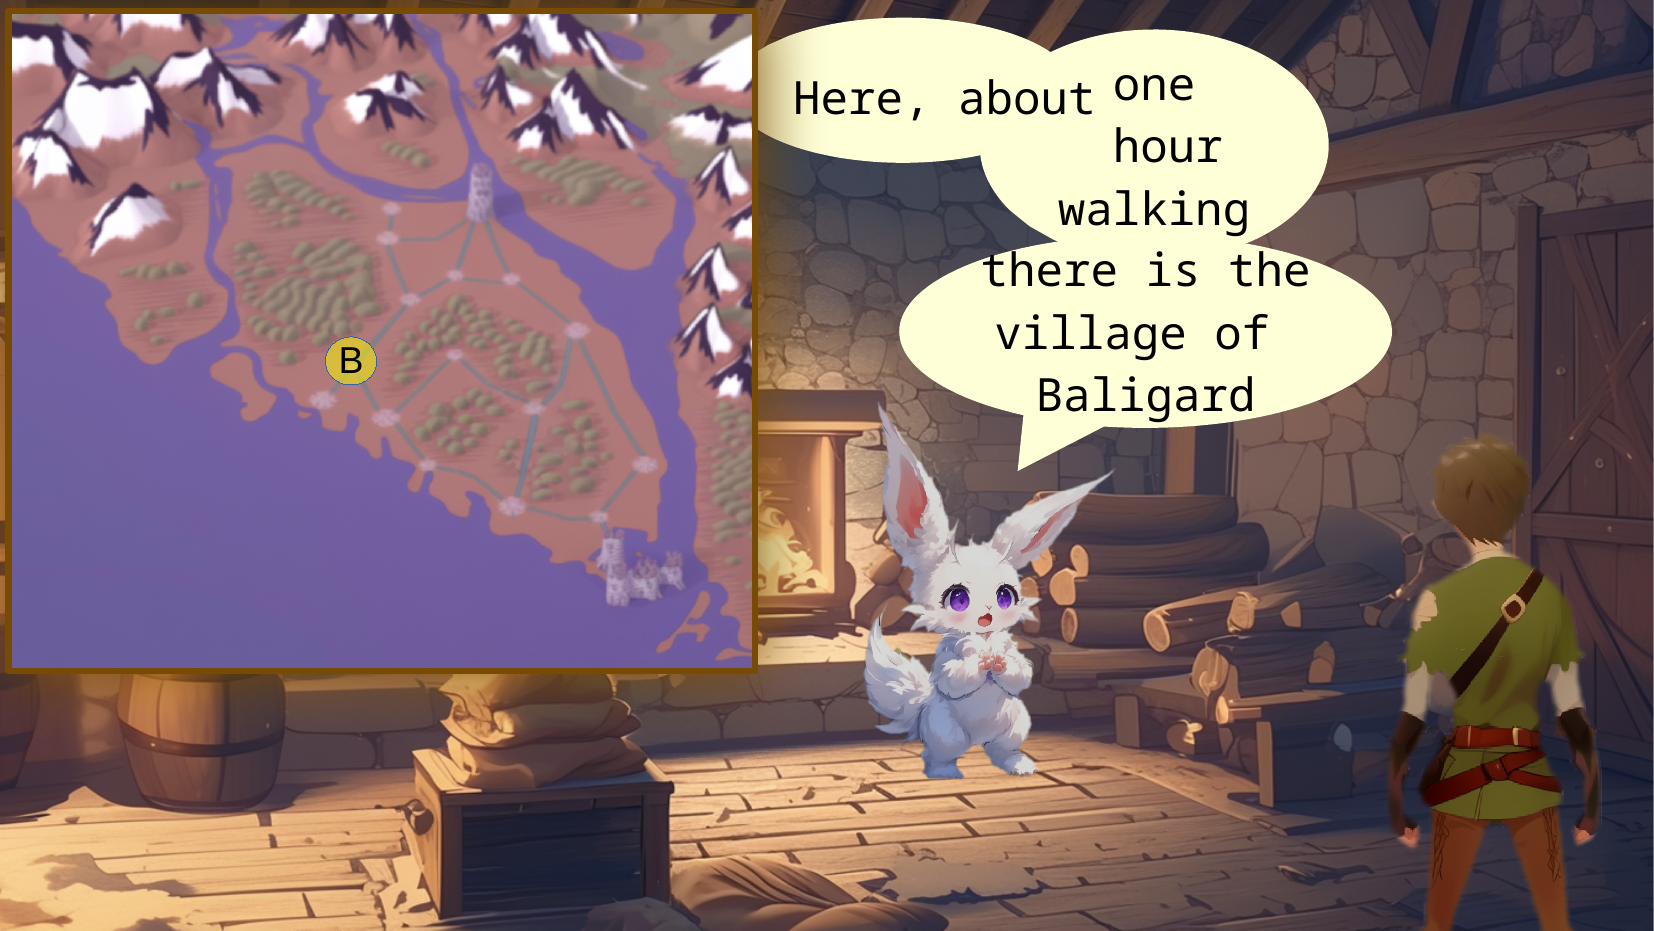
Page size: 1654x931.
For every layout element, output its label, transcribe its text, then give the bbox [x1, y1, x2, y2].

text_box one hour walking [980, 29, 1329, 243]
text_box Here, about [793, 65, 1115, 119]
text_box there is the village of Baligard [899, 235, 1392, 472]
text_box [787, 17, 1066, 163]
picture [11, 13, 753, 668]
text_box B [325, 336, 377, 385]
picture [0, 0, 1654, 931]
